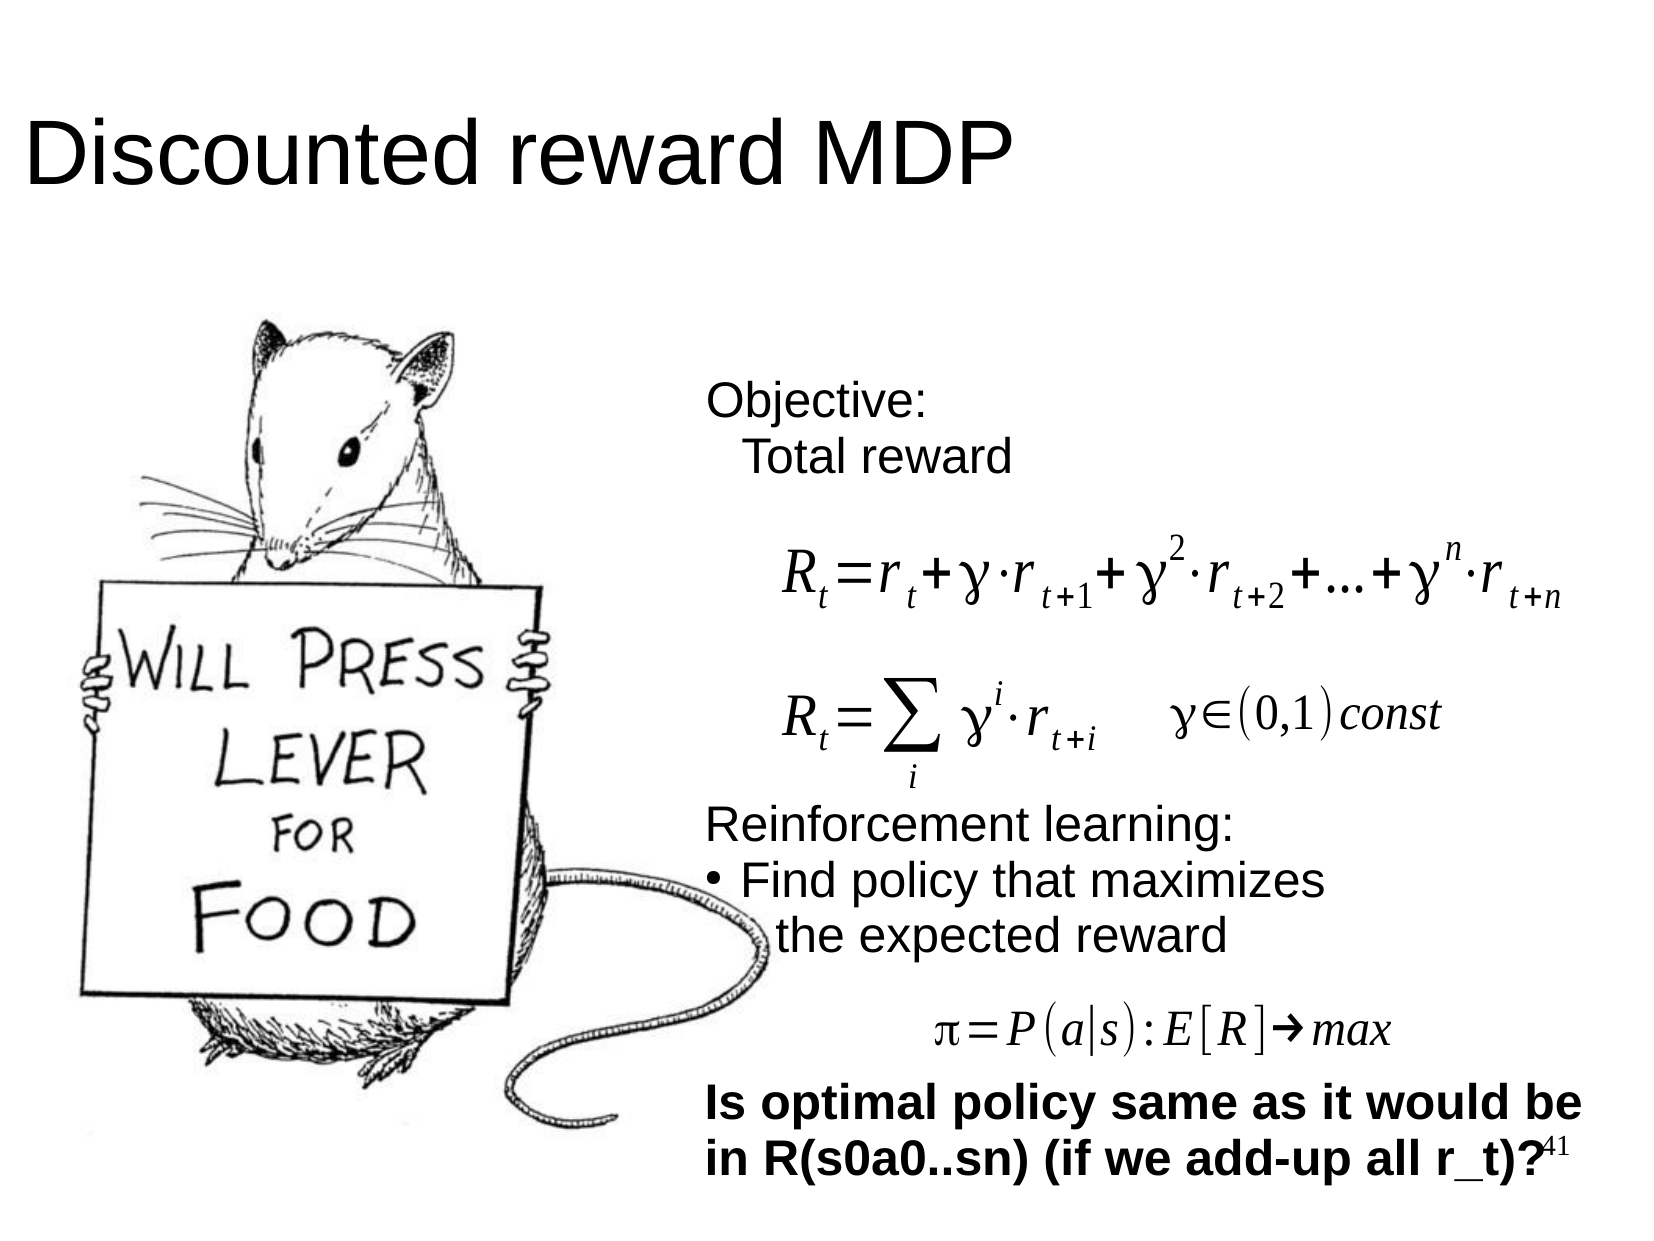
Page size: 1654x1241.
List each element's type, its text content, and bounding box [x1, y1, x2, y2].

text_box Objective: Total reward [670, 371, 1654, 541]
picture [0, 250, 791, 1241]
chart [765, 523, 1576, 616]
title Discounted reward MDP [23, 49, 1512, 257]
chart [765, 671, 1111, 793]
chart [1155, 681, 1456, 743]
text_box Reinforcement learning: Find policy that maximizes the expected reward Is optimal policy same as it would be in R(s0a0..sn) (if we add-up all r_t)? [669, 793, 1654, 1241]
